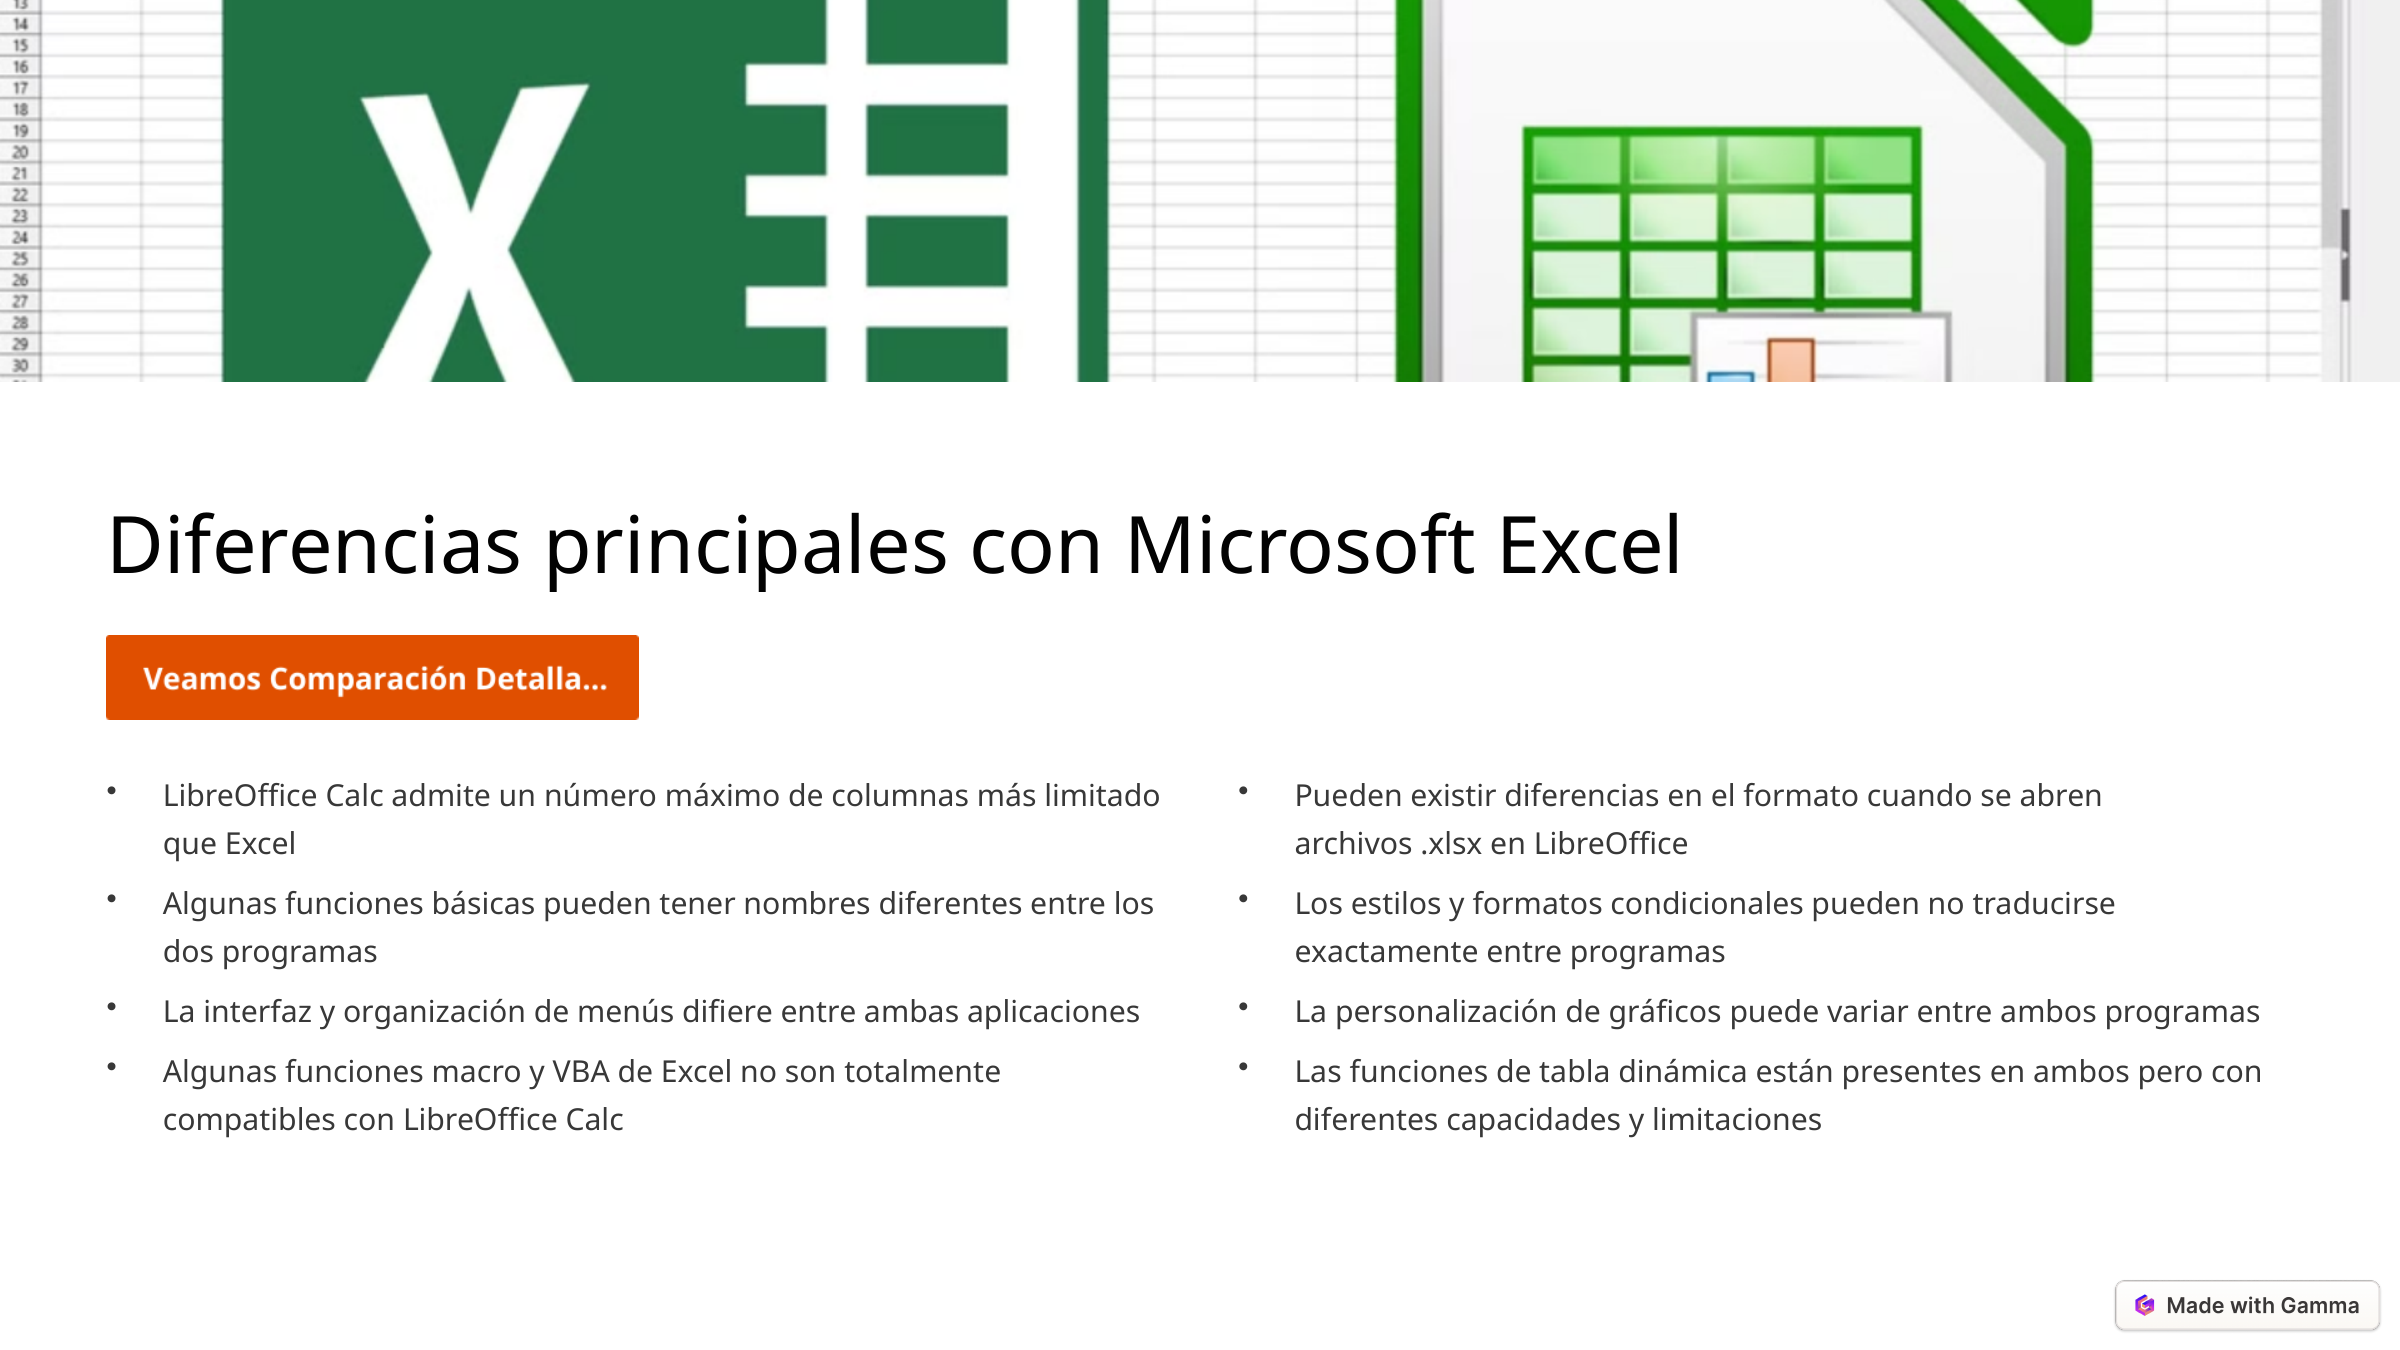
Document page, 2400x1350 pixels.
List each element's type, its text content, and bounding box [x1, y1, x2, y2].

text_box LibreOffice Calc admite un número máximo de columnas más limitado que Excel [106, 764, 1163, 862]
text_box La interfaz y organización de menús difiere entre ambas aplicaciones [106, 980, 1163, 1030]
text_box Diferencias principales con Microsoft Excel [106, 489, 1637, 590]
text_box Los estilos y formatos condicionales pueden no traducirse exactamente entre programas [1238, 872, 2295, 971]
text_box Algunas funciones macro y VBA de Excel no son totalmente compatibles con LibreOffice Calc [106, 1040, 1163, 1138]
text_box Las funciones de tabla dinámica están presentes en ambos pero con diferentes capacidades y limitaciones [1238, 1040, 2295, 1138]
picture [2106, 1271, 2389, 1339]
text_box La personalización de gráficos puede variar entre ambos programas [1238, 980, 2295, 1030]
picture [0, 0, 2400, 382]
text_box Pueden existir diferencias en el formato cuando se abren archivos .xlsx en LibreOffice [1238, 764, 2295, 862]
picture [106, 635, 639, 720]
text_box Algunas funciones básicas pueden tener nombres diferentes entre los dos programas [106, 872, 1163, 971]
